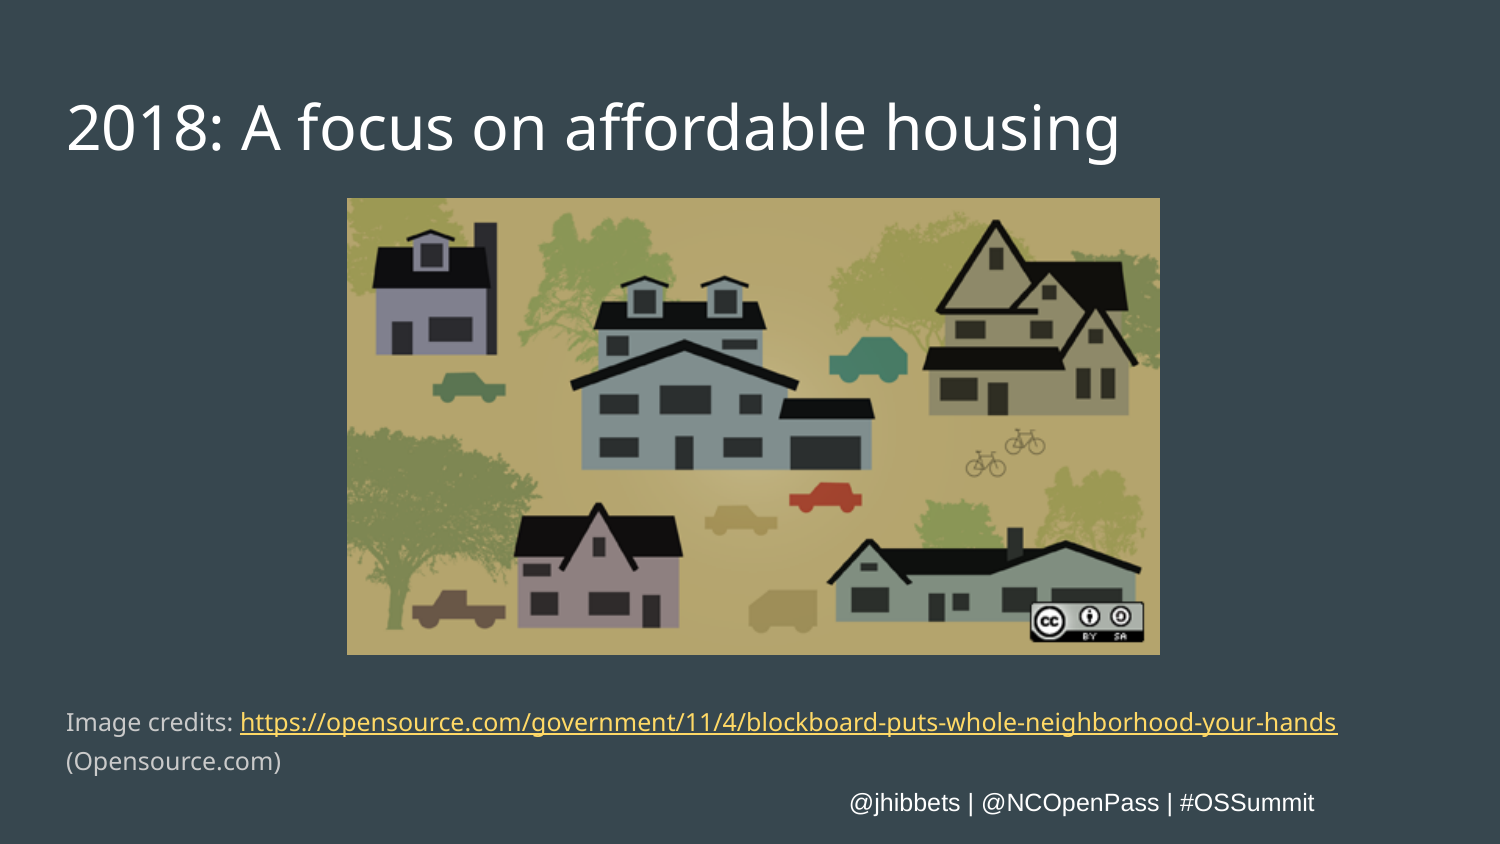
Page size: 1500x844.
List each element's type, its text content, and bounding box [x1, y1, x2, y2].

picture [347, 198, 1160, 655]
text_box Image credits: https://opensource.com/government/11/4/blockboard-puts-whole-neighborhood-your-hands (Opensource.com) [51, 686, 1449, 750]
title 2018: A focus on affordable housing [51, 72, 1449, 167]
